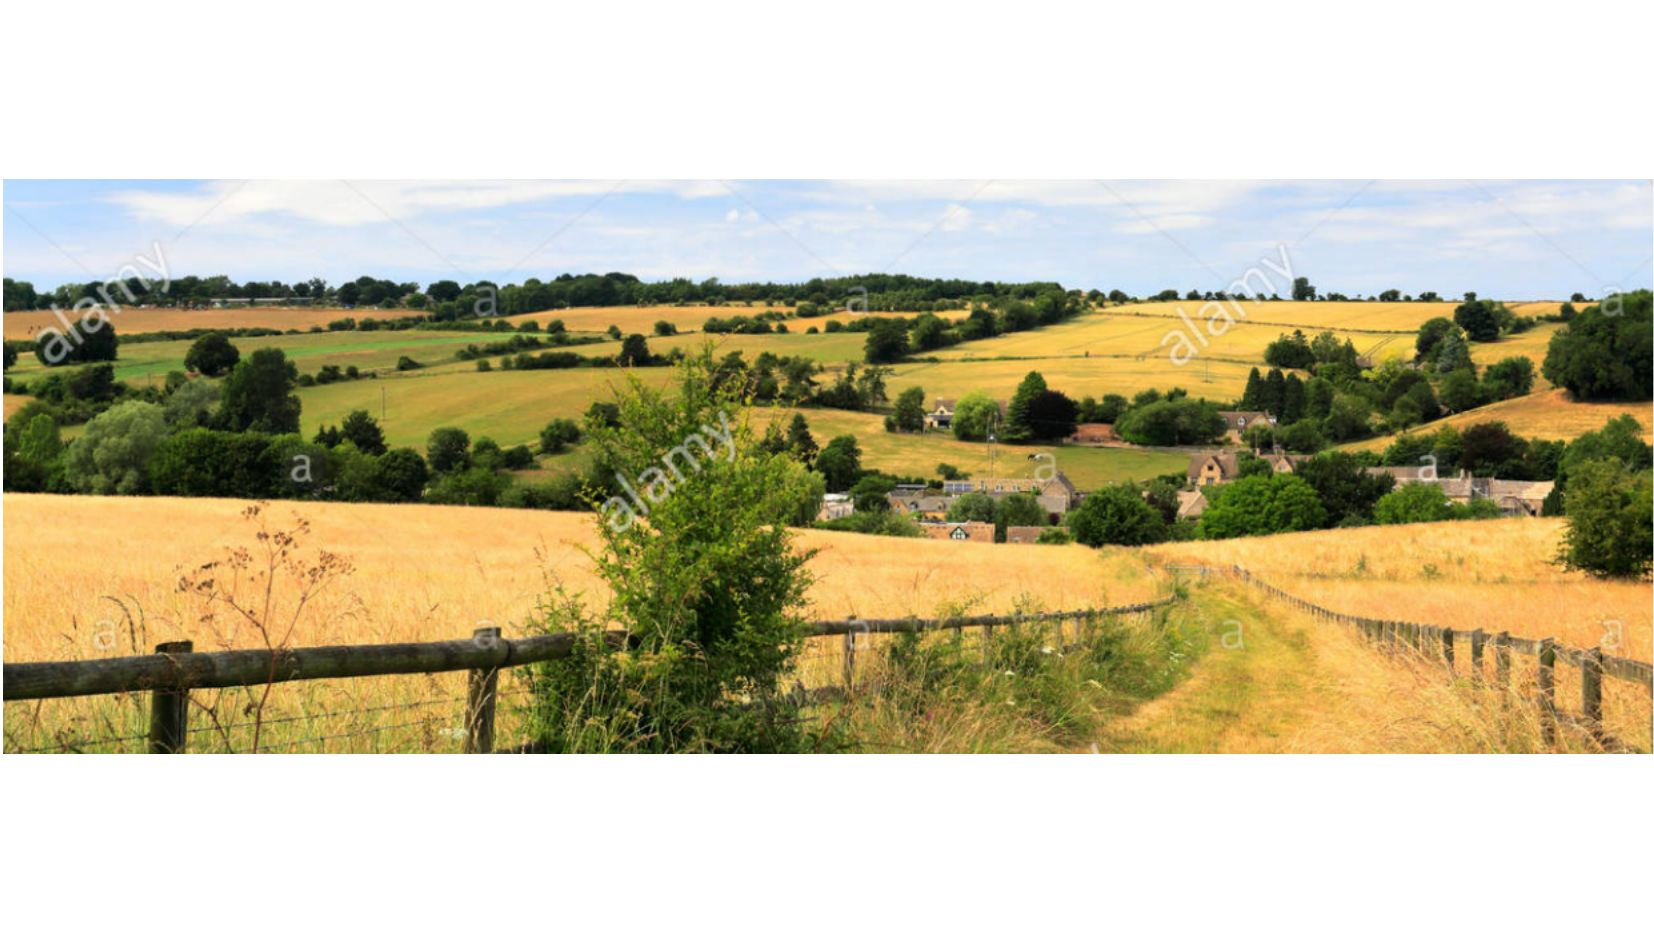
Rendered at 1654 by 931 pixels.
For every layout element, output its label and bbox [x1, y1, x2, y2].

picture [3, 179, 1654, 755]
